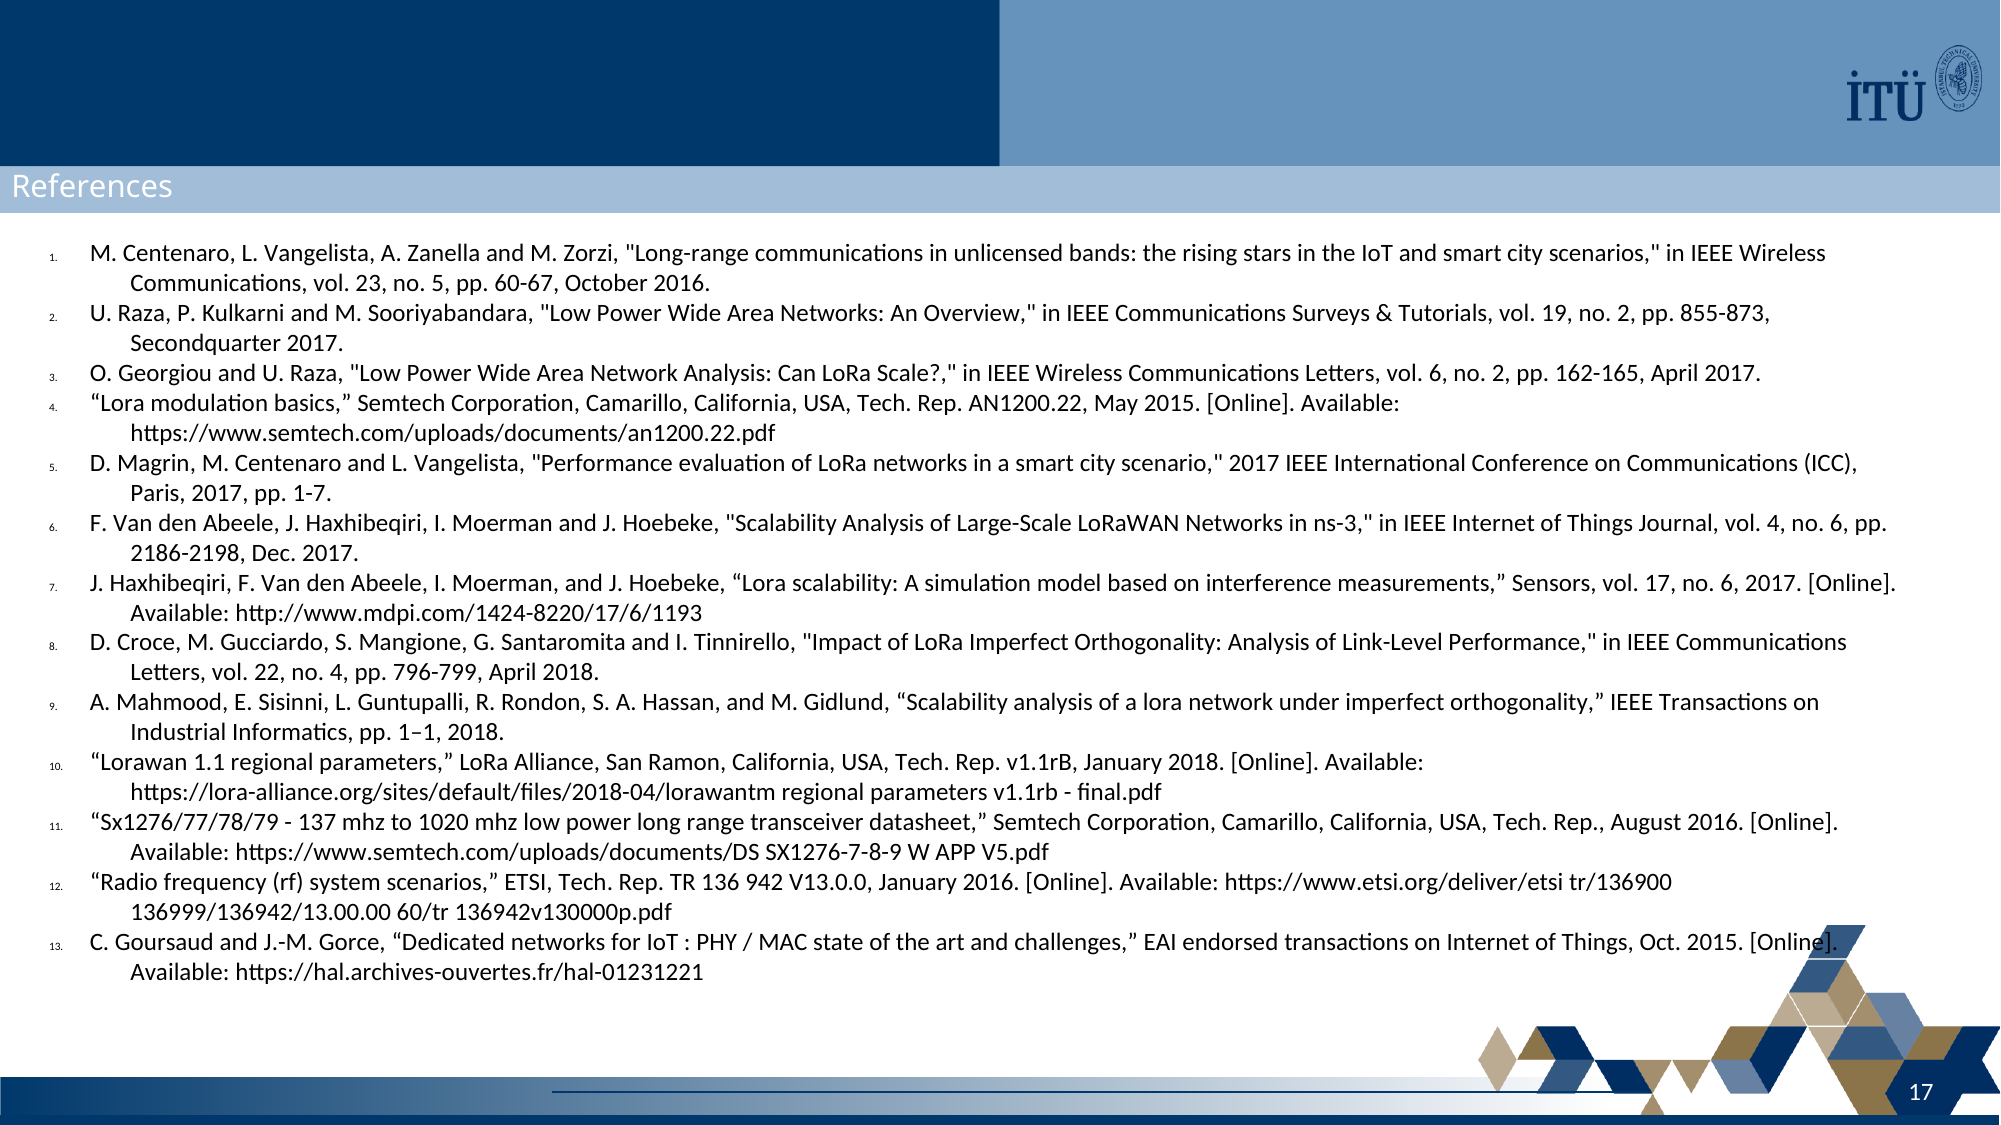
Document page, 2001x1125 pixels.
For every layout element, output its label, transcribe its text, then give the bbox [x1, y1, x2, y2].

list References [11, 162, 1992, 212]
slide_number 17 [1880, 1059, 1962, 1122]
text_box M. Centenaro, L. Vangelista, A. Zanella and M. Zorzi, "Long-range communications in unlicensed bands: the rising stars in the IoT and smart city scenarios," in IEEE Wireless Communications, vol. 23, no. 5, pp. 60-67, October 2016. U. Raza, P. Kulkarni and M. Sooriyabandara, "Low Power Wide Area Networks: An Overview," in IEEE Communications Surveys & Tutorials, vol. 19, no. 2, pp. 855-873, Secondquarter 2017. O. Georgiou and U. Raza, "Low Power Wide Area Network Analysis: Can LoRa Scale?," in IEEE Wireless Communications Letters, vol. 6, no. 2, pp. 162-165, April 2017. “Lora modulation basics,” Semtech Corporation, Camarillo, California, USA, Tech. Rep. AN1200.22, May 2015. [Online]. Available: https://www.semtech.com/uploads/documents/an1200.22.pdf D. Magrin, M. Centenaro and L. Vangelista, "Performance evaluation of LoRa networks in a smart city scenario," 2017 IEEE International Conference on Communications (ICC), Paris, 2017, pp. 1-7. F. Van den Abeele, J. Haxhibeqiri, I. Moerman and J. Hoebeke, "Scalability Analysis of Large-Scale LoRaWAN Networks in ns-3," in IEEE Internet of Things Journal, vol. 4, no. 6, pp. 2186-2198, Dec. 2017. J. Haxhibeqiri, F. Van den Abeele, I. Moerman, and J. Hoebeke, “Lora scalability: A simulation model based on interference measurements,” Sensors, vol. 17, no. 6, 2017. [Online]. Available: http://www.mdpi.com/1424-8220/17/6/1193 D. Croce, M. Gucciardo, S. Mangione, G. Santaromita and I. Tinnirello, "Impact of LoRa Imperfect Orthogonality: Analysis of Link-Level Performance," in IEEE Communications Letters, vol. 22, no. 4, pp. 796-799, April 2018. A. Mahmood, E. Sisinni, L. Guntupalli, R. Rondon, S. A. Hassan, and M. Gidlund, “Scalability analysis of a lora network under imperfect orthogonality,” IEEE Transactions on Industrial Informatics, pp. 1–1, 2018. “Lorawan 1.1 regional parameters,” LoRa Alliance, San Ramon, California, USA, Tech. Rep. v1.1rB, January 2018. [Online]. Available: https://lora-alliance.org/sites/default/files/2018-04/lorawantm regional parameters v1.1rb - final.pdf “Sx1276/77/78/79 - 137 mhz to 1020 mhz low power long range transceiver datasheet,” Semtech Corporation, Camarillo, California, USA, Tech. Rep., August 2016. [Online]. Available: https://www.semtech.com/uploads/documents/DS SX1276-7-8-9 W APP V5.pdf “Radio frequency (rf) system scenarios,” ETSI, Tech. Rep. TR 136 942 V13.0.0, January 2016. [Online]. Available: https://www.etsi.org/deliver/etsi tr/136900 136999/136942/13.00.00 60/tr 136942v130000p.pdf C. Goursaud and J.-M. Gorce, “Dedicated networks for IoT : PHY / MAC state of the art and challenges,” EAI endorsed transactions on Internet of Things, Oct. 2015. [Online]. Available: https://hal.archives-ouvertes.fr/hal-01231221 [21, 229, 1919, 1037]
